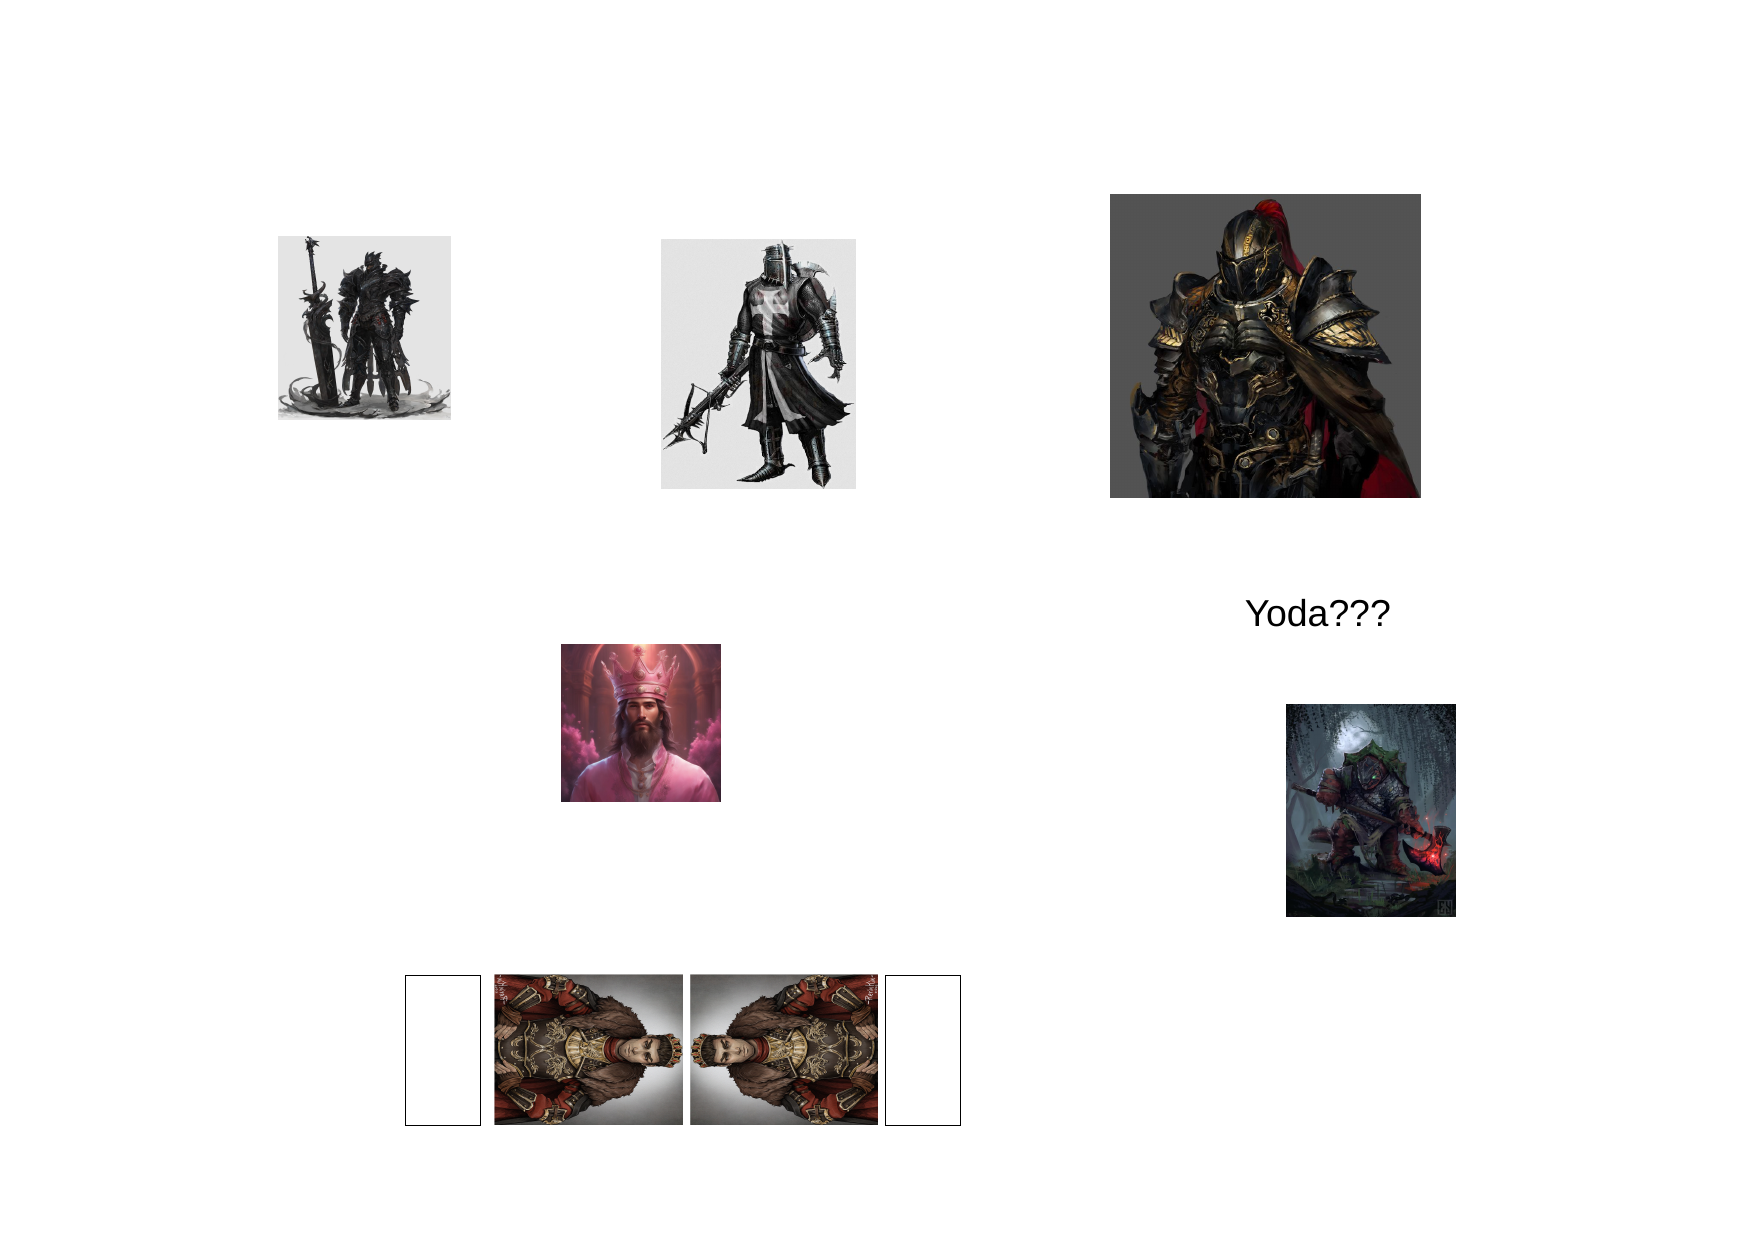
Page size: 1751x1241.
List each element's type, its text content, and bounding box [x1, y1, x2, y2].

picture [561, 644, 721, 802]
picture [661, 239, 856, 489]
text_box Yoda??? [1230, 585, 1531, 642]
picture [1286, 704, 1456, 917]
picture [1110, 194, 1421, 498]
picture [278, 236, 451, 421]
picture [494, 975, 683, 1126]
picture [690, 975, 878, 1126]
